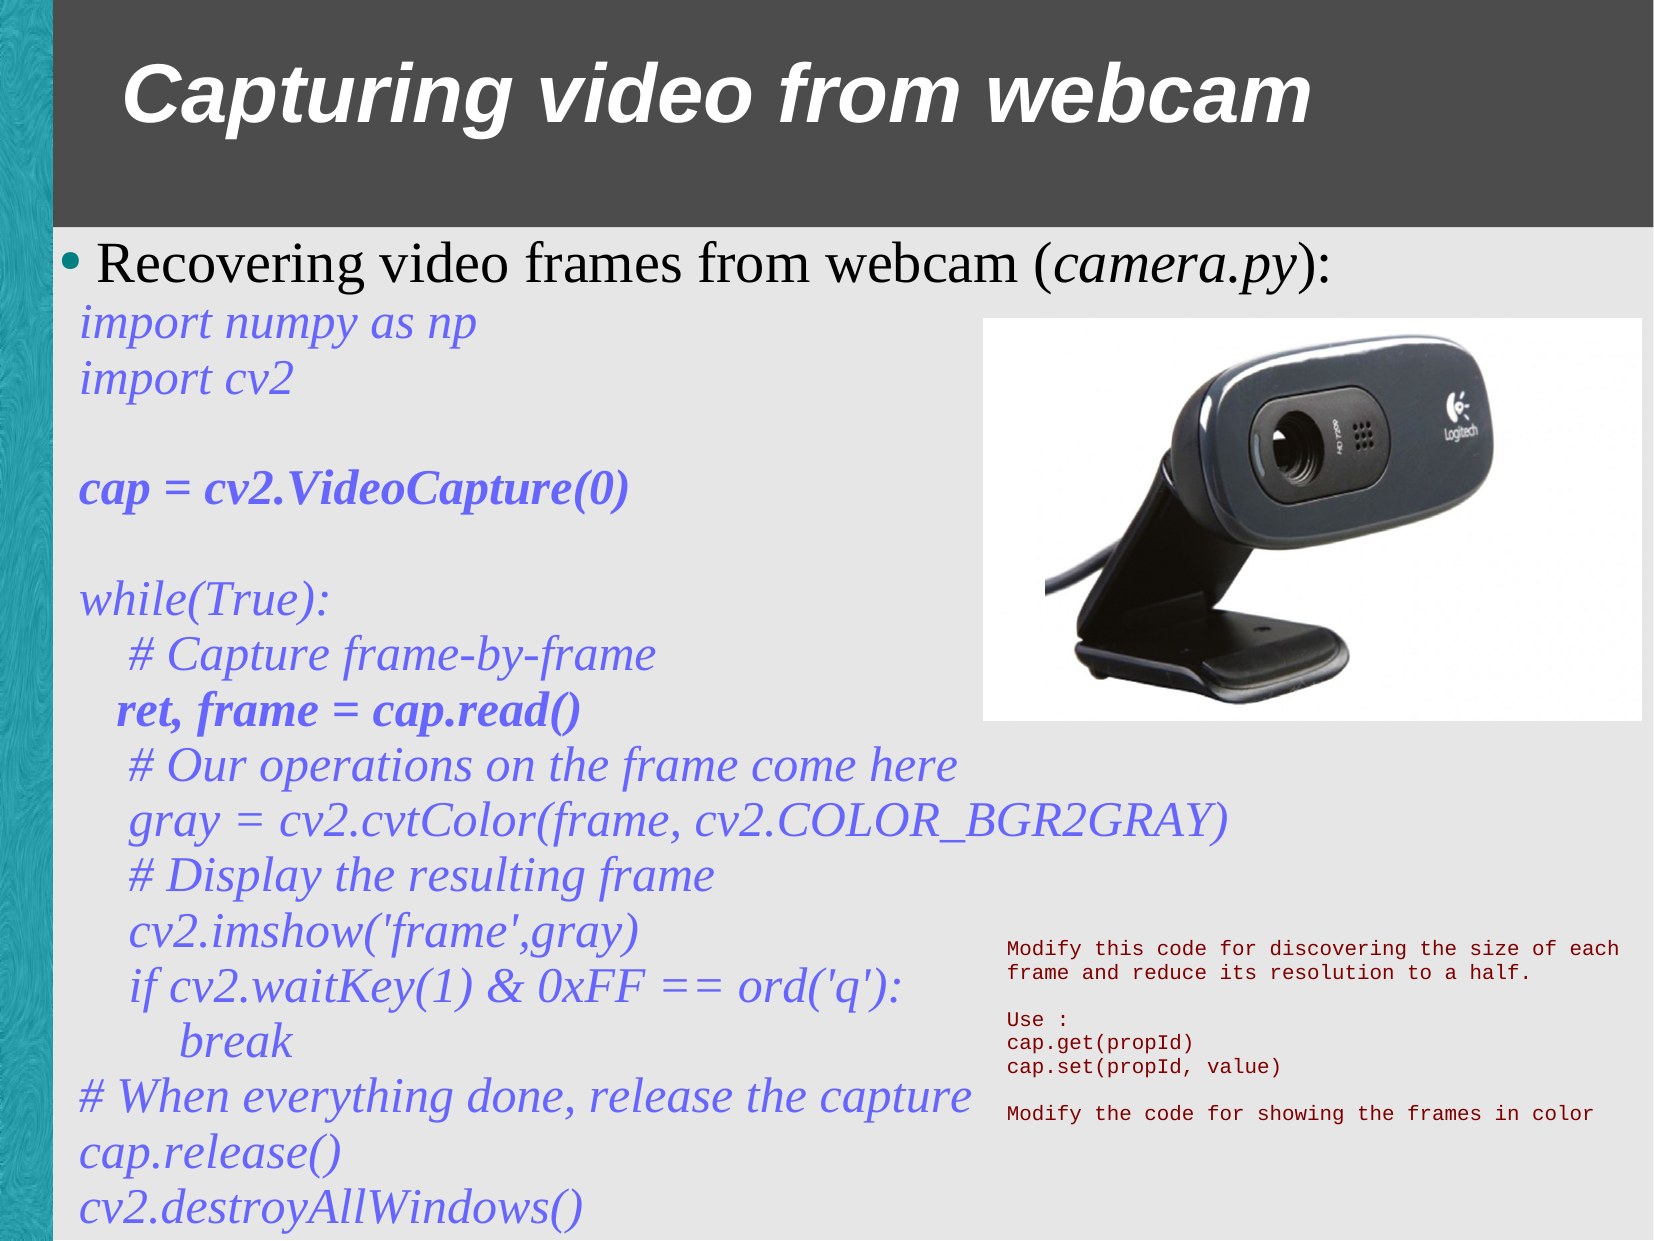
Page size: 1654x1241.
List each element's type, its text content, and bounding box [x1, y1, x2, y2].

text_box Modify this code for discovering the size of each frame and reduce its resolution to a half. Use : cap.get(propId) cap.set(propId, value) Modify the code for showing the frames in color [992, 931, 1654, 1158]
list Recovering video frames from webcam (camera.py): import numpy as np import cv2 cap = cv2.VideoCapture(0) while(True): # Capture frame-by-frame ret, frame = cap.read() # Our operations on the frame come here gray = cv2.cvtColor(frame, cv2.COLOR_BGR2GRAY) # Display the resulting frame cv2.imshow('frame',gray) if cv2.waitKey(1) & 0xFF == ord('q'): break # When everything done, release the capture cap.release() cv2.destroyAllWindows() [59, 165, 1654, 1241]
picture [0, 0, 53, 1241]
picture [983, 318, 1642, 721]
title Capturing video from webcam [121, 46, 1565, 141]
